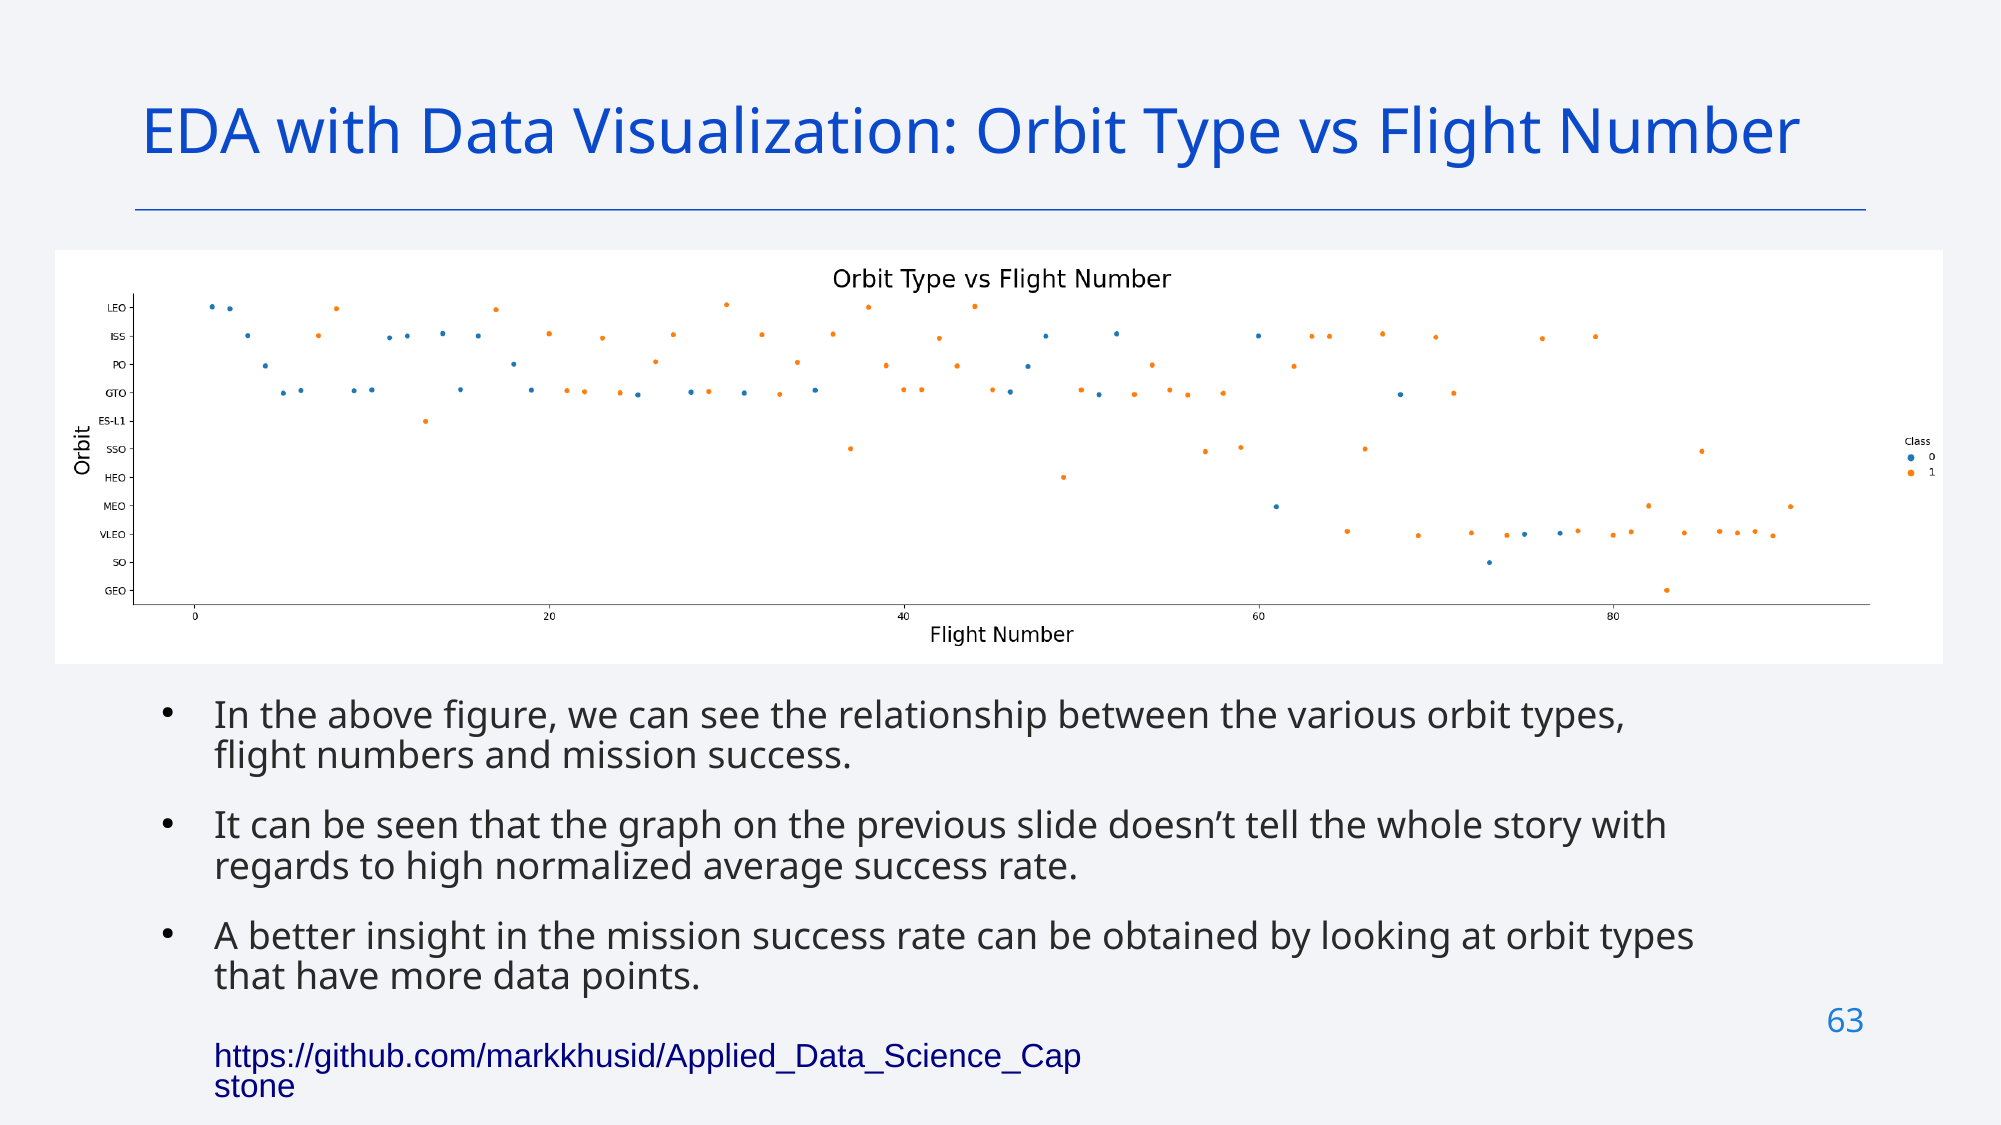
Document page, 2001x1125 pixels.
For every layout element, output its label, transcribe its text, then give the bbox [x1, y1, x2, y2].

text_box https://github.com/markkhusid/Applied_Data_Science_Capstone [199, 1030, 1100, 1106]
list In the above figure, we can see the relationship between the various orbit types, flight numbers and mission success. It can be seen that the graph on the previous slide doesn’t tell the whole story with regards to high normalized average success rate. A better insight in the mission success rate can be obtained by looking at orbit types that have more data points. [128, 688, 1727, 1031]
picture [0, 0, 2001, 1125]
text_box EDA with Data Visualization: Orbit Type vs Flight Number [126, 88, 1852, 179]
